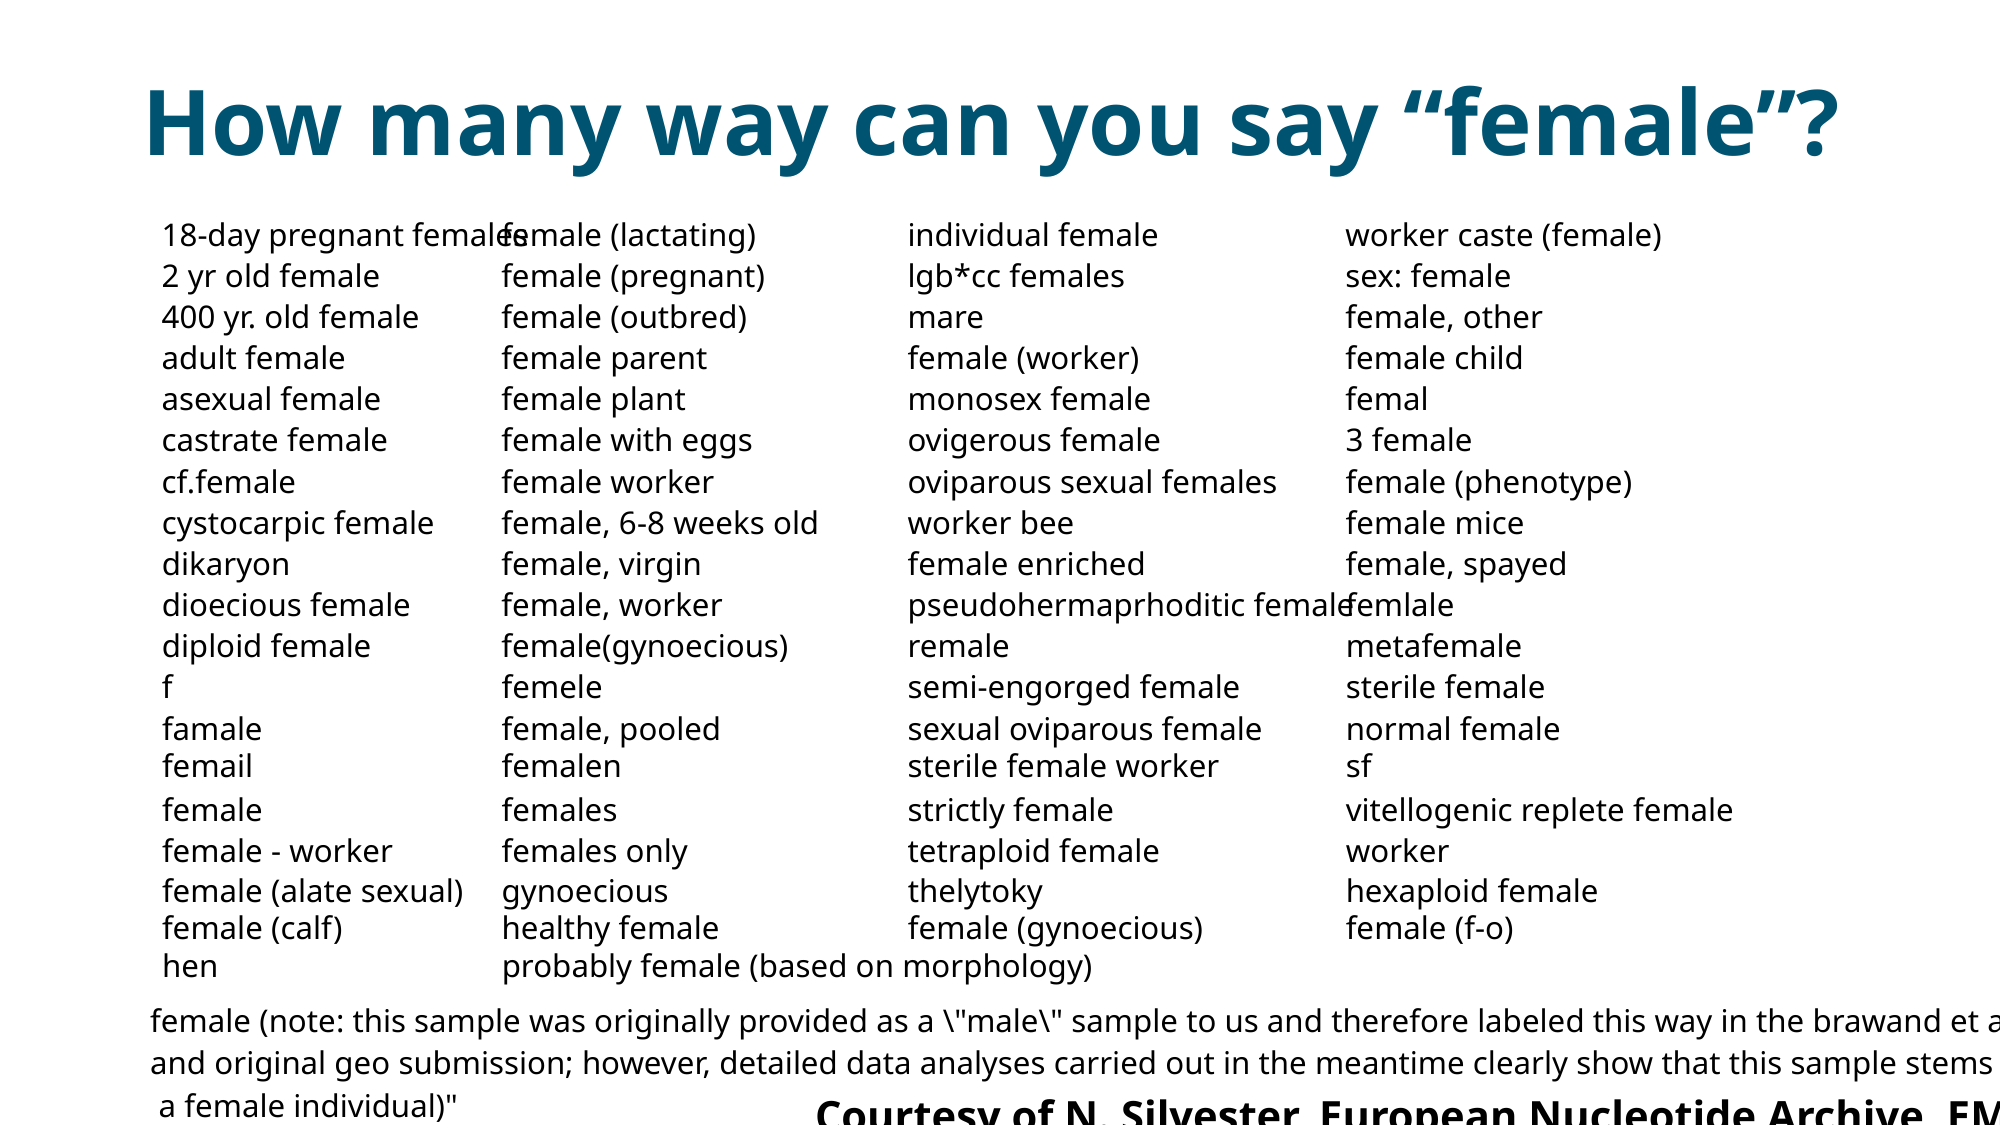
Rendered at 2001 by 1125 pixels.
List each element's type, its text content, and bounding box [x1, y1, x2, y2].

text_box femail [161, 744, 250, 776]
text_box female (gynoecious) [907, 906, 1176, 938]
text_box strictly female [907, 788, 1099, 820]
text_box female (note: this sample was originally provided as a \"male\" sample to us and therefore labeled this way in the brawand et al. paper and original geo submission; however, detailed data analyses carried out in the meantime clearly show that this sample stems from a female individual)" [150, 998, 1902, 1125]
text_box worker caste (female) [1345, 212, 1630, 244]
text_box cystocarpic female [161, 500, 410, 533]
text_box tetraploid female [907, 829, 1138, 861]
text_box asexual female [161, 377, 361, 409]
text_box 2 yr old female [161, 253, 359, 286]
text_box metafemale [1345, 624, 1510, 656]
text_box female (f-o) [1345, 906, 1509, 938]
text_box female plant [501, 377, 670, 409]
text_box femalen [501, 744, 614, 776]
text_box dioecious female [161, 583, 387, 615]
text_box semi-engorged female [907, 665, 1207, 697]
text_box female, pooled [501, 706, 702, 738]
text_box sterile female [1345, 665, 1528, 697]
text_box 400 yr. old female [161, 294, 404, 327]
text_box diploid female [161, 624, 353, 656]
title How many way can you say “female”? [141, 35, 1842, 217]
text_box female (calf) [162, 906, 329, 938]
text_box female (alate sexual) [162, 868, 436, 900]
text_box female, virgin [501, 541, 685, 574]
text_box femele [501, 665, 598, 697]
text_box female (outbred) [501, 294, 725, 327]
text_box worker bee [907, 500, 1058, 533]
text_box probably female (based on morphology) [501, 944, 1025, 976]
text_box castrate female [161, 418, 369, 450]
text_box female parent [501, 336, 689, 368]
text_box female, spayed [1345, 541, 1548, 574]
text_box femlale [1345, 583, 1449, 615]
text_box normal female [1345, 706, 1541, 738]
text_box female, other [1345, 294, 1527, 327]
text_box 18-day pregnant females [161, 212, 489, 244]
text_box monosex female [907, 377, 1129, 409]
text_box females [501, 788, 611, 820]
text_box hexaploid female [1345, 868, 1575, 900]
text_box 3 female [1345, 418, 1463, 450]
text_box vitellogenic replete female [1345, 788, 1695, 820]
text_box female (worker) [907, 336, 1125, 368]
text_box female(gynoecious) [501, 624, 763, 656]
text_box female worker [501, 459, 694, 491]
text_box femal [1345, 377, 1426, 409]
text_box gynoecious [501, 868, 656, 900]
text_box female, 6-8 weeks old [501, 500, 790, 533]
text_box hen [162, 944, 218, 976]
text_box dikaryon [161, 541, 283, 574]
text_box lgb*cc females [907, 253, 1107, 286]
text_box thelytoky [907, 868, 1039, 900]
text_box worker [1345, 829, 1443, 861]
text_box sterile female worker [907, 744, 1186, 776]
text_box ovigerous female [907, 418, 1137, 450]
text_box sf [1345, 744, 1375, 776]
text_box female [162, 788, 258, 820]
text_box oviparous sexual females [907, 459, 1237, 491]
text_box remale [907, 624, 1005, 656]
text_box adult female [161, 336, 331, 368]
text_box females only [501, 829, 673, 861]
text_box healthy female [501, 906, 702, 938]
text_box female mice [1345, 500, 1511, 533]
text_box cf.female [161, 459, 289, 491]
text_box pseudohermaprhoditic female [907, 583, 1305, 615]
text_box female (phenotype) [1345, 459, 1606, 491]
text_box female child [1345, 336, 1510, 368]
text_box sexual oviparous female [907, 706, 1225, 738]
text_box sex: female [1345, 253, 1499, 286]
text_box female - worker [162, 829, 371, 861]
text_box mare [907, 294, 982, 327]
text_box female, worker [501, 583, 703, 615]
text_box individual female [907, 212, 1135, 244]
text_box female (lactating) [501, 212, 736, 244]
text_box famale [161, 706, 258, 738]
text_box female (pregnant) [501, 253, 740, 286]
text_box female with eggs [501, 418, 728, 450]
text_box Courtesy of N. Silvester, European Nucleotide Archive, EMBL-EBI [814, 1086, 1990, 1125]
text_box f [161, 665, 190, 697]
text_box female enriched [907, 541, 1123, 574]
